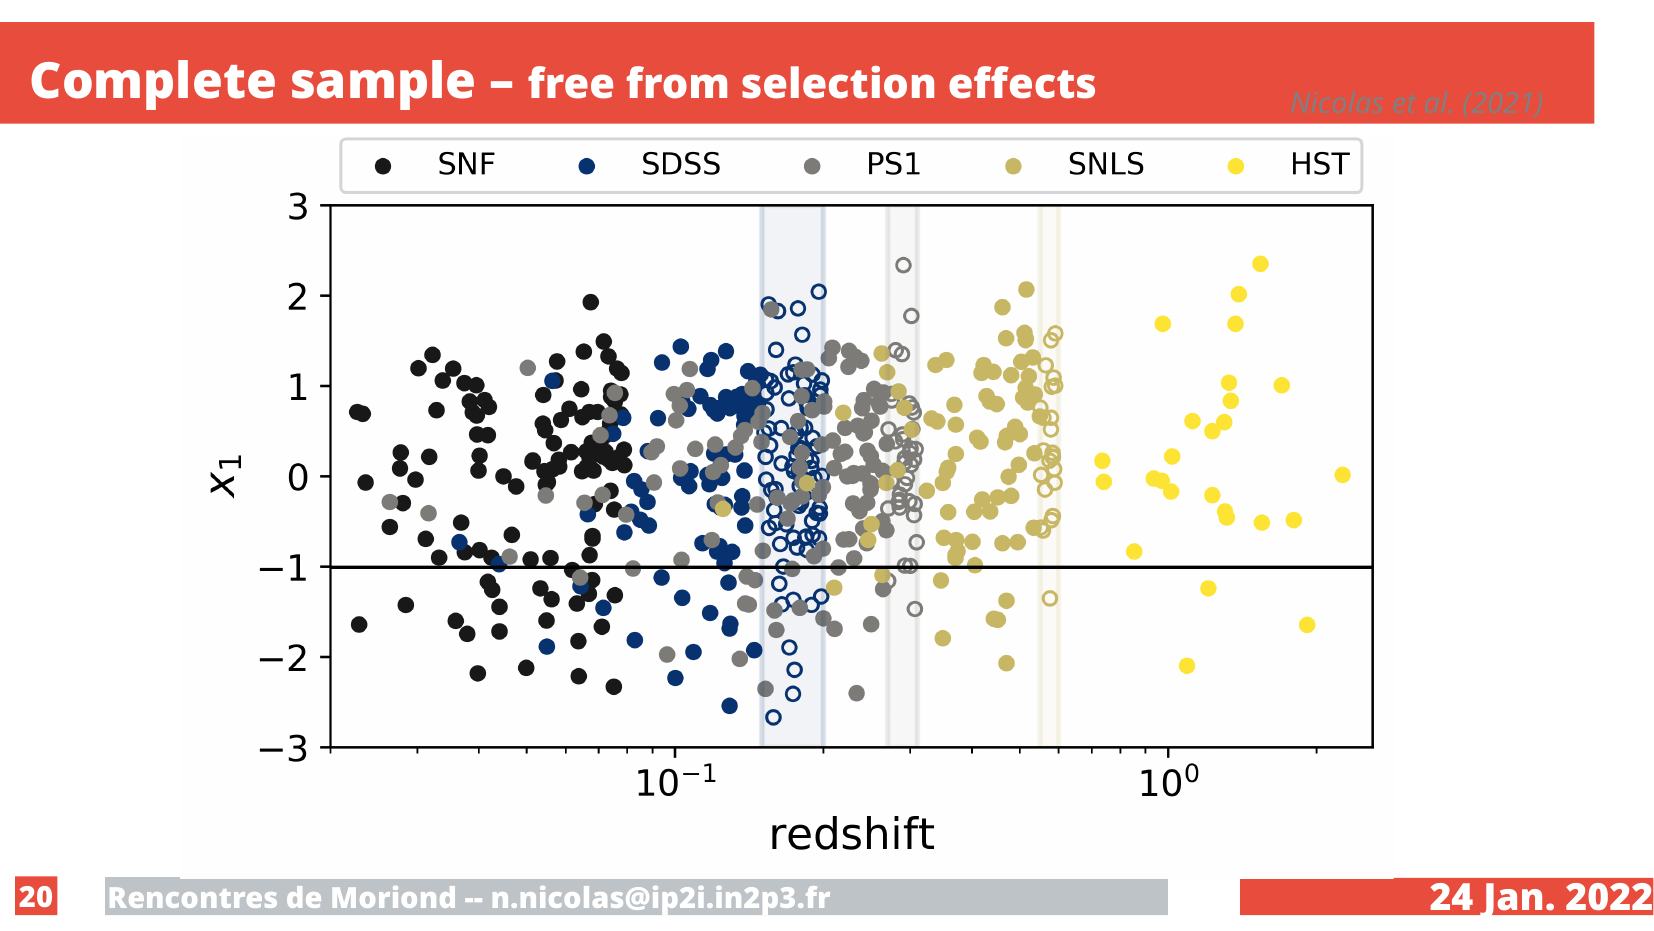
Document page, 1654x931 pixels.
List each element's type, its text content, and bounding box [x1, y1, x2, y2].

text_box Nicolas et al. (2021) [1275, 75, 1601, 125]
title Complete sample – free from selection effects [29, 44, 1565, 113]
picture [180, 135, 1394, 879]
